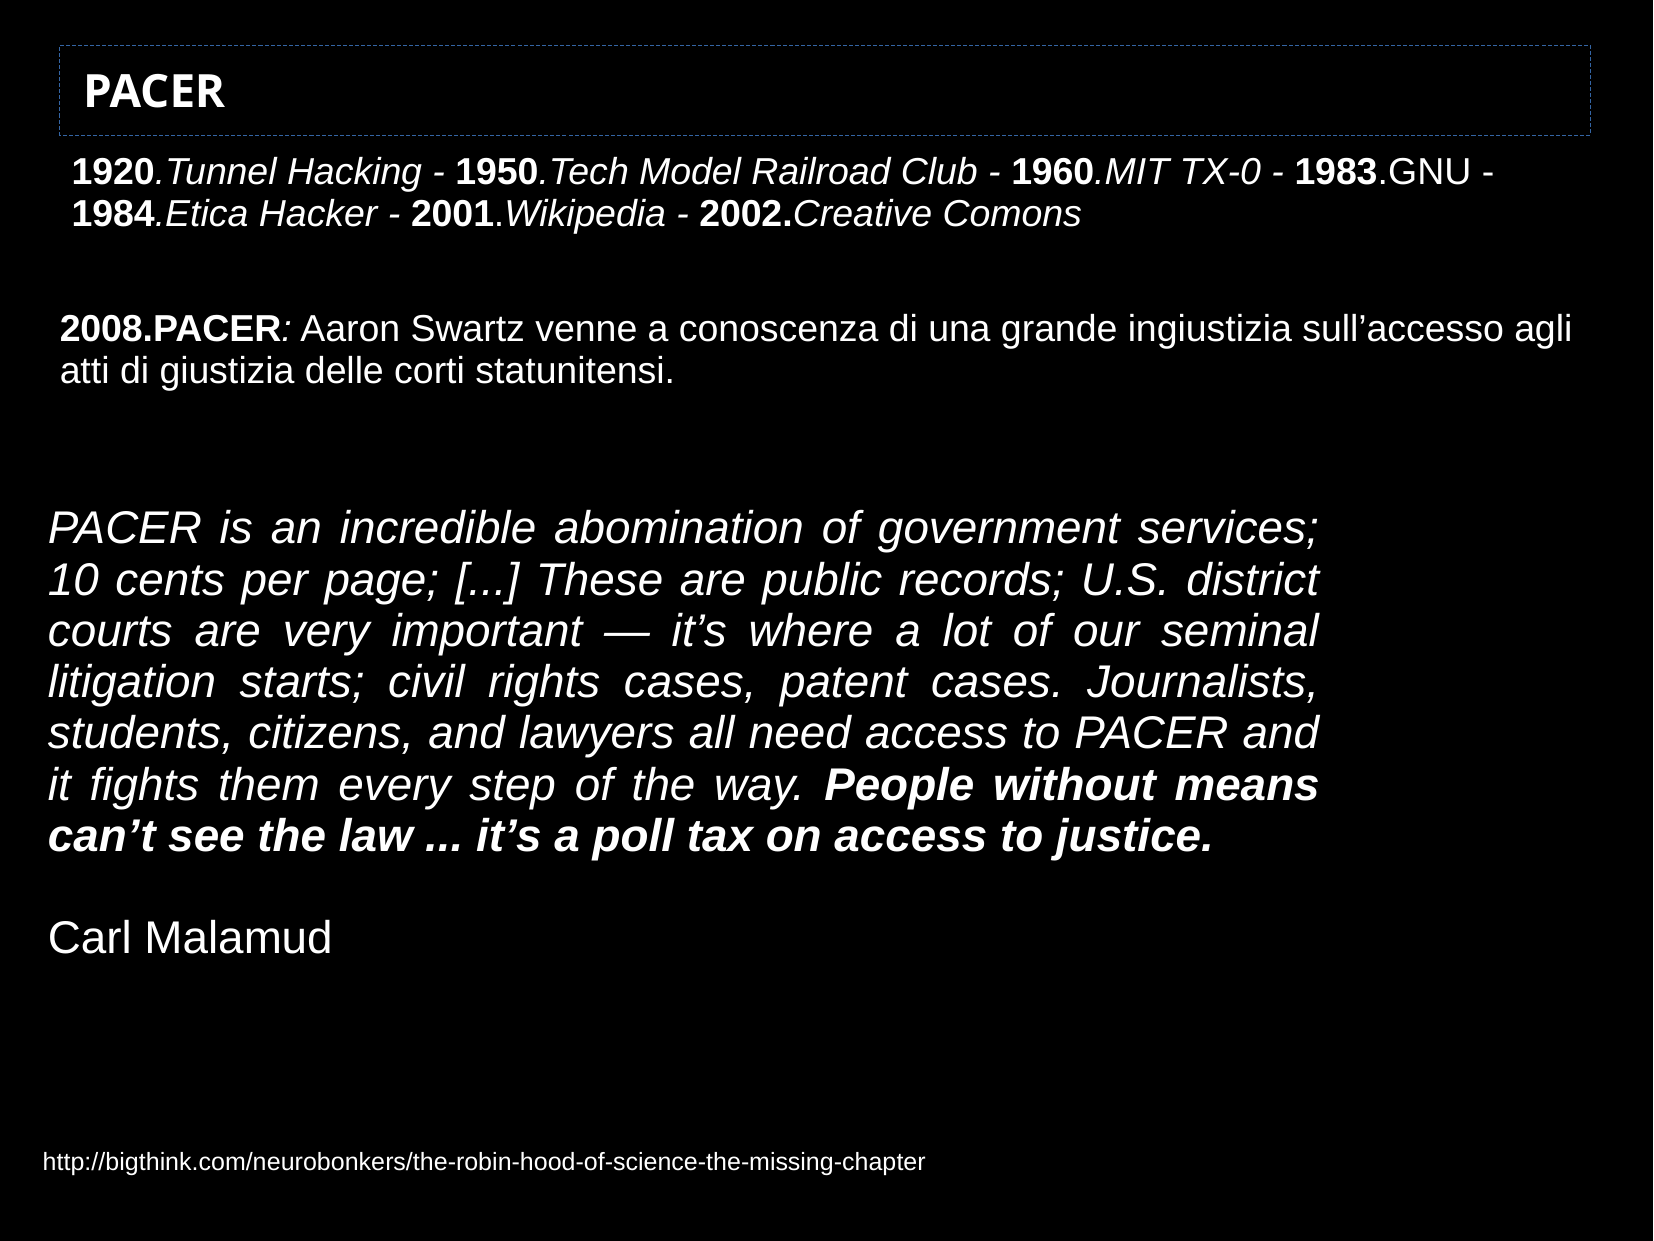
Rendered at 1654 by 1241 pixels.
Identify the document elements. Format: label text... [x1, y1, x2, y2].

text_box PACER is an incredible abomination of government services; 10 cents per page; [...] These are public records; U.S. district courts are very important — it’s where a lot of our seminal litigation starts; civil rights cases, patent cases. Journalists, students, citizens, and lawyers all need access to PACER and it fights them every step of the way. People without means can’t see the law ... it’s a poll tax on access to justice. Carl Malamud [33, 495, 1336, 972]
text_box 2008.PACER: Aaron Swartz venne a conoscenza di una grande ingiustizia sull’accesso agli atti di giustizia delle corti statunitensi. [45, 300, 1606, 535]
list PACER [59, 45, 1591, 136]
text_box 1920.Tunnel Hacking - 1950.Tech Model Railroad Club - 1960.MIT TX-0 - 1983.GNU - 1984.Etica Hacker - 2001.Wikipedia - 2002.Creative Comons2001.Wikipedia [56, 142, 1653, 251]
text_box http://bigthink.com/neurobonkers/the-robin-hood-of-science-the-missing-chapter [27, 1140, 1603, 1211]
